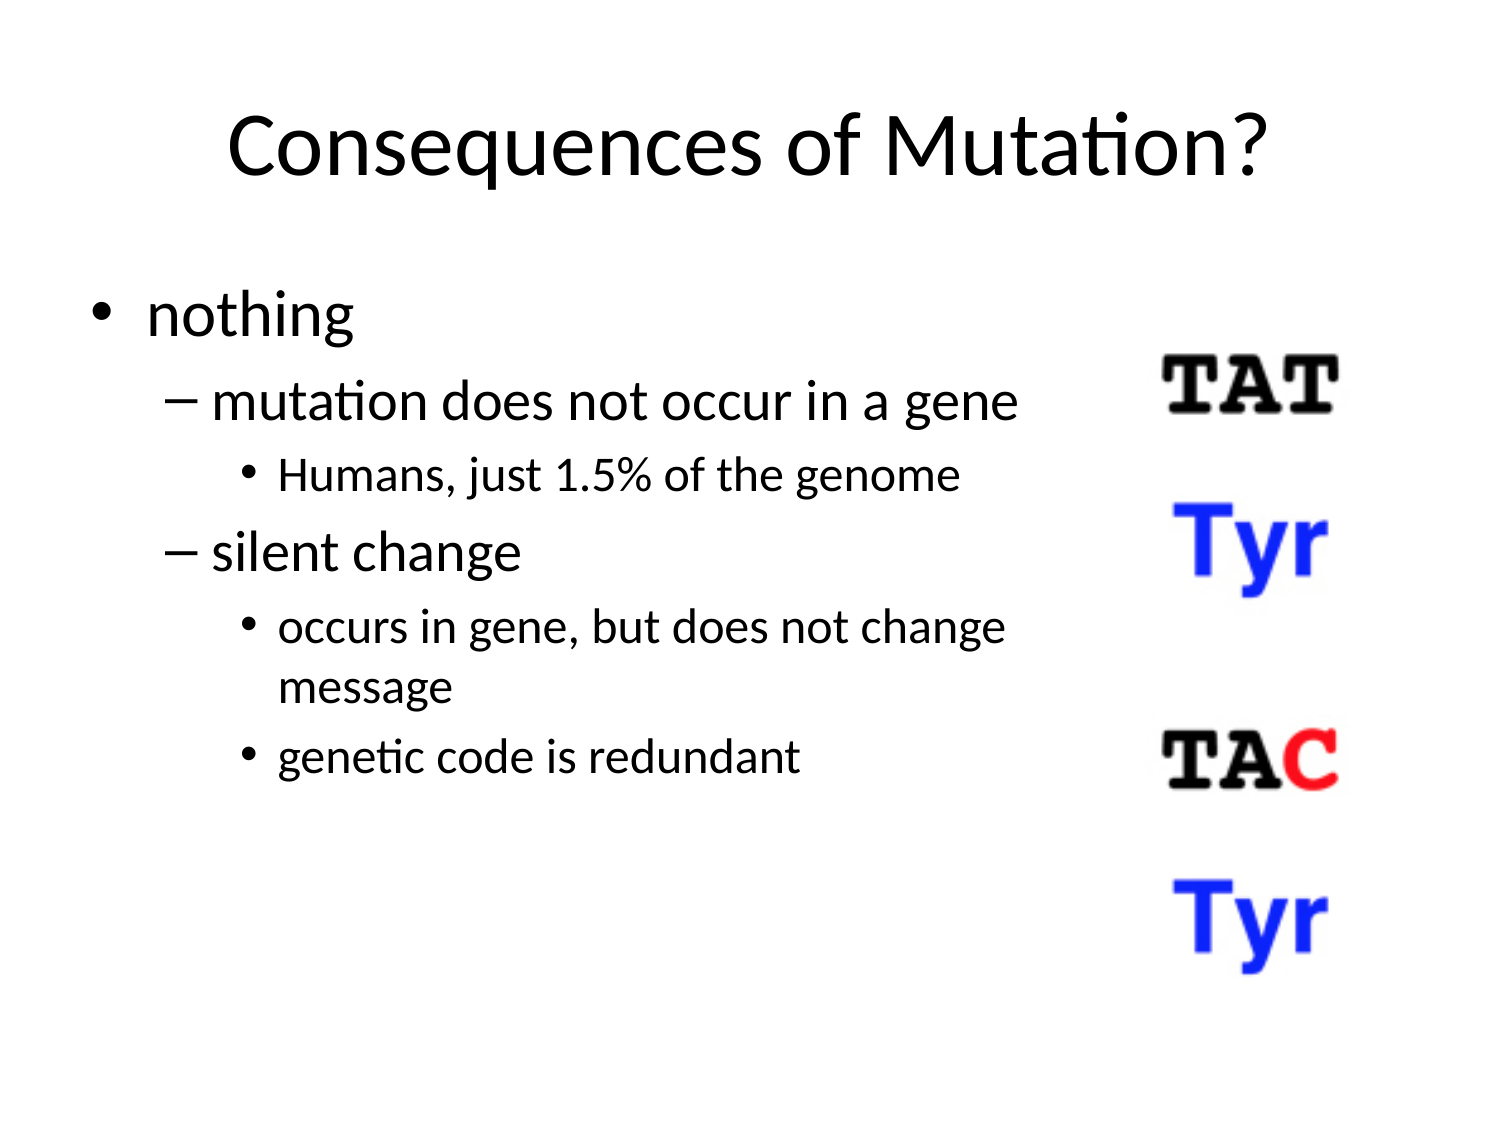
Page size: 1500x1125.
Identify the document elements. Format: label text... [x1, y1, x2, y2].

picture [1102, 322, 1387, 1005]
list nothing mutation does not occur in a gene Humans, just 1.5% of the genome silent change occurs in gene, but does not change message genetic code is redundant [75, 262, 1049, 1005]
title Consequences of Mutation? [75, 45, 1425, 233]
